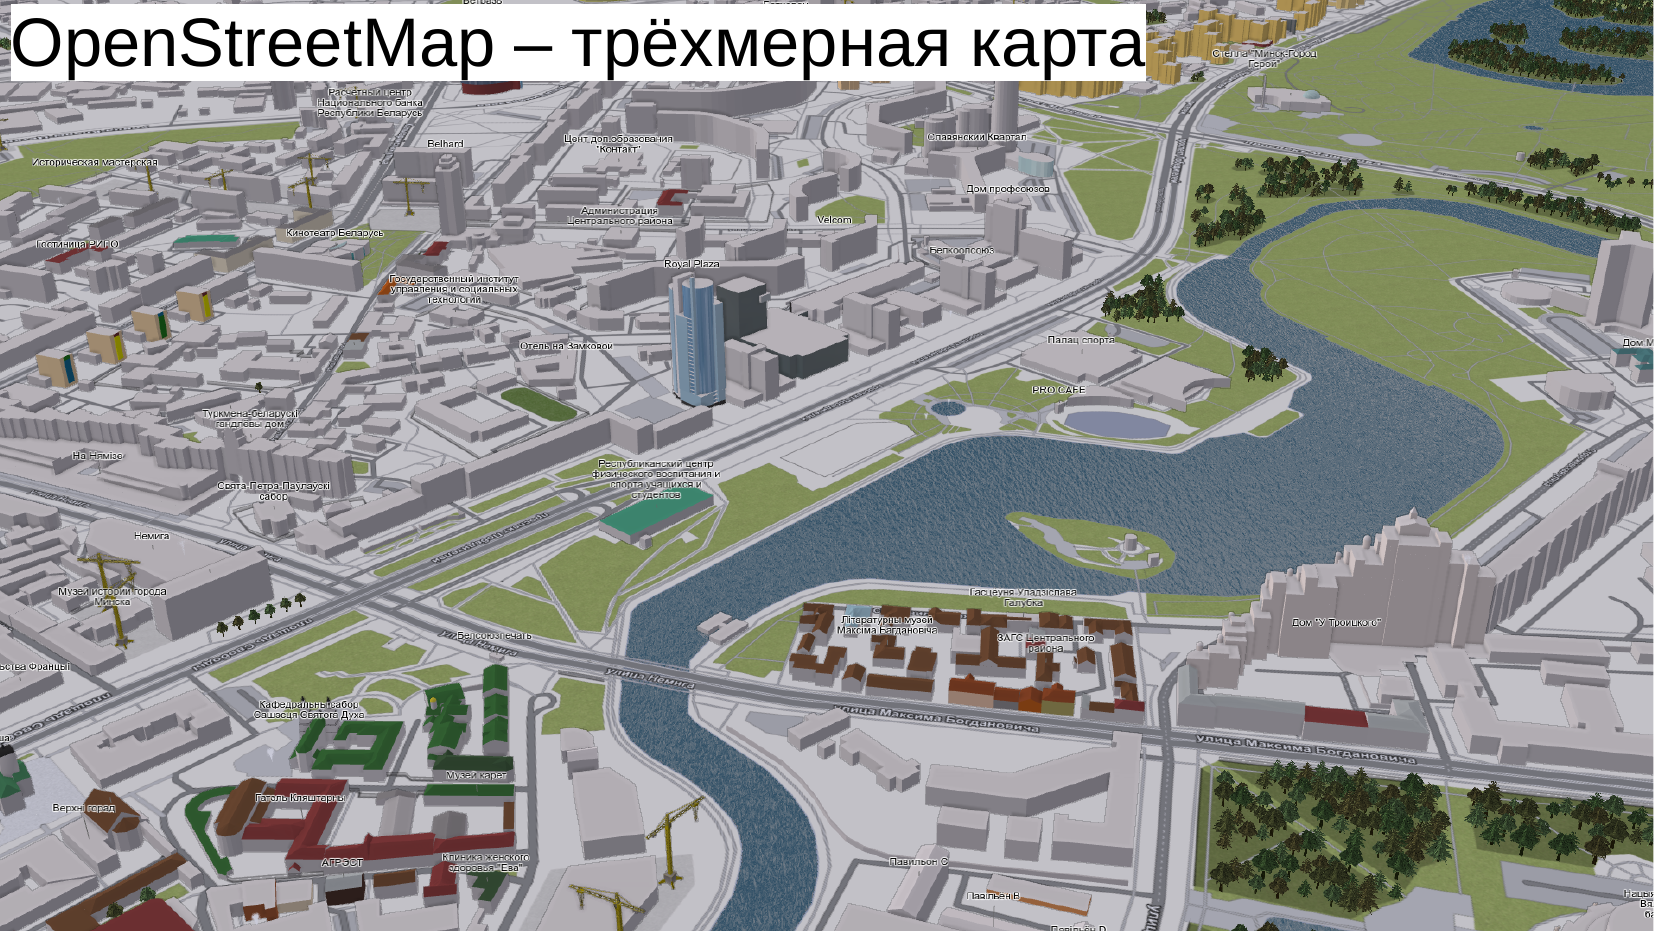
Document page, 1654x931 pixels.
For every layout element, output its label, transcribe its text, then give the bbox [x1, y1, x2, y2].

picture [0, 0, 1654, 931]
title OpenStreetMap – трёхмерная карта [0, 0, 1323, 120]
